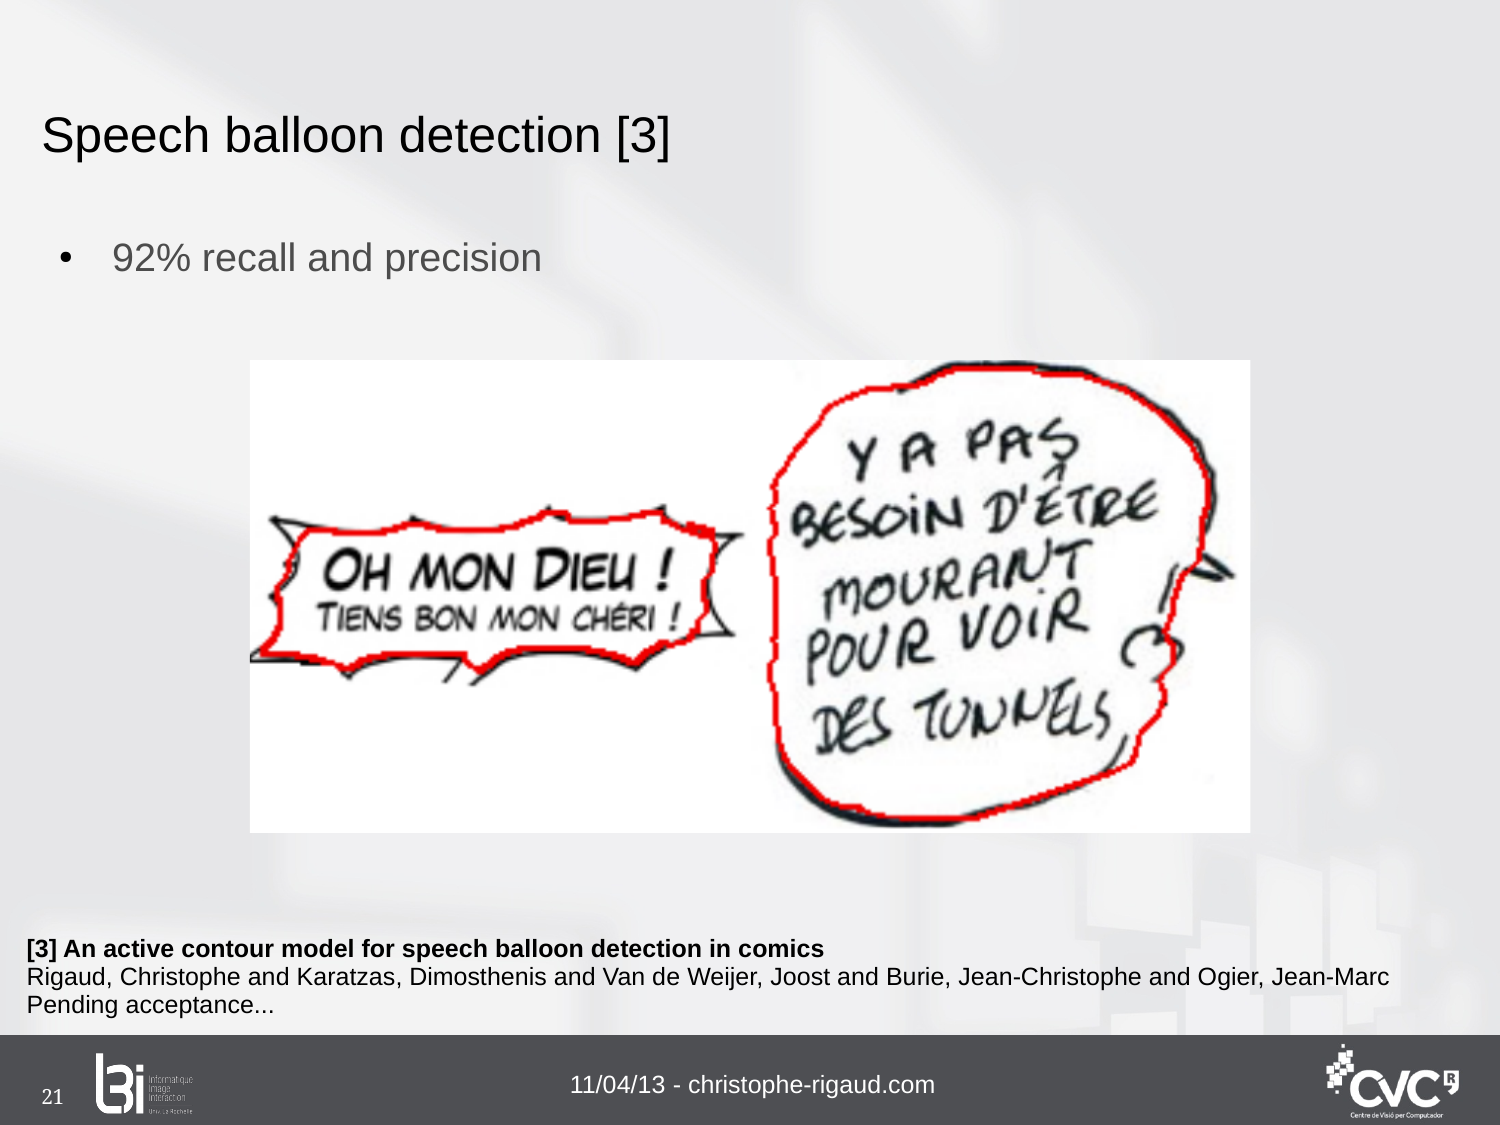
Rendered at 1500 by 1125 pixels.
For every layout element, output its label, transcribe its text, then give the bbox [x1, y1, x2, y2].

text_box 11/04/13 - christophe-rigaud.com [219, 1063, 1447, 1106]
text_box [3] An active contour model for speech balloon detection in comics Rigaud, Christophe and Karatzas, Dimosthenis and Van de Weijer, Joost and Burie, Jean-Christophe and Ogier, Jean-Marc Pending acceptance... [11, 927, 1477, 1027]
title Speech balloon detection [3] [41, 41, 1459, 229]
list 92% recall and precision [41, 235, 1459, 927]
picture [0, 0, 1500, 1125]
